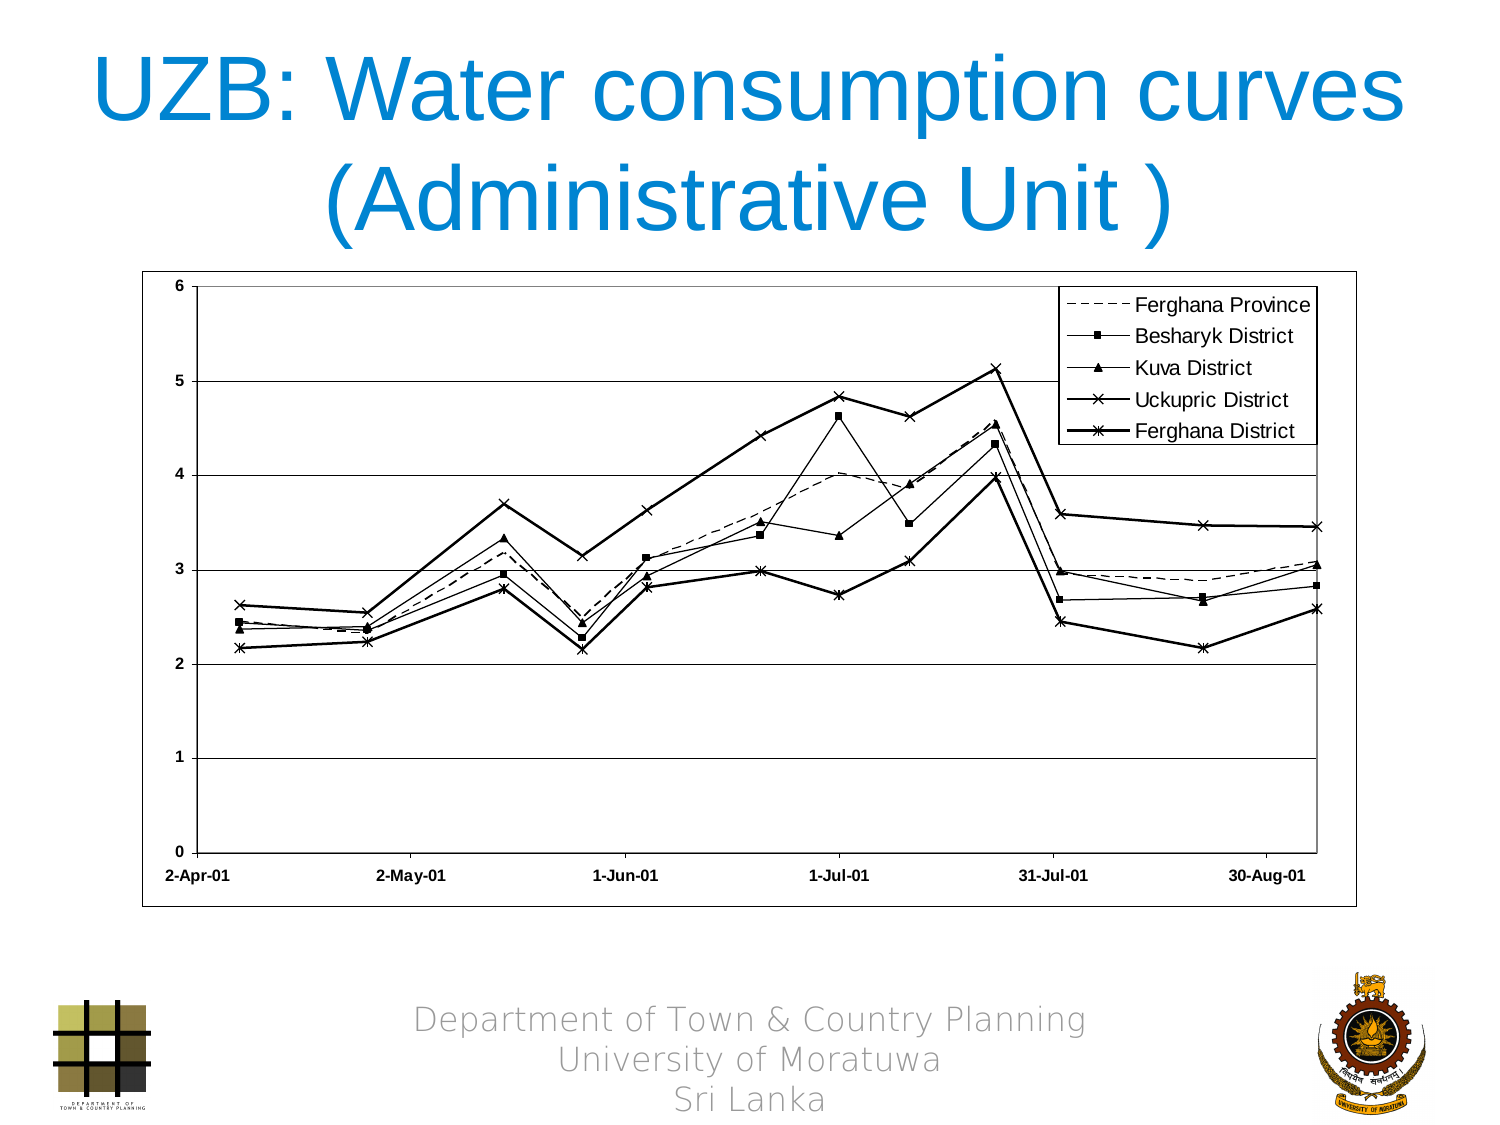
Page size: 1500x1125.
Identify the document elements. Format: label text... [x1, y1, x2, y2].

picture [1312, 966, 1435, 1125]
picture [53, 1000, 151, 1110]
picture [133, 262, 1367, 915]
title UZB: Water consumption curves (Administrative Unit ) [75, 21, 1426, 257]
